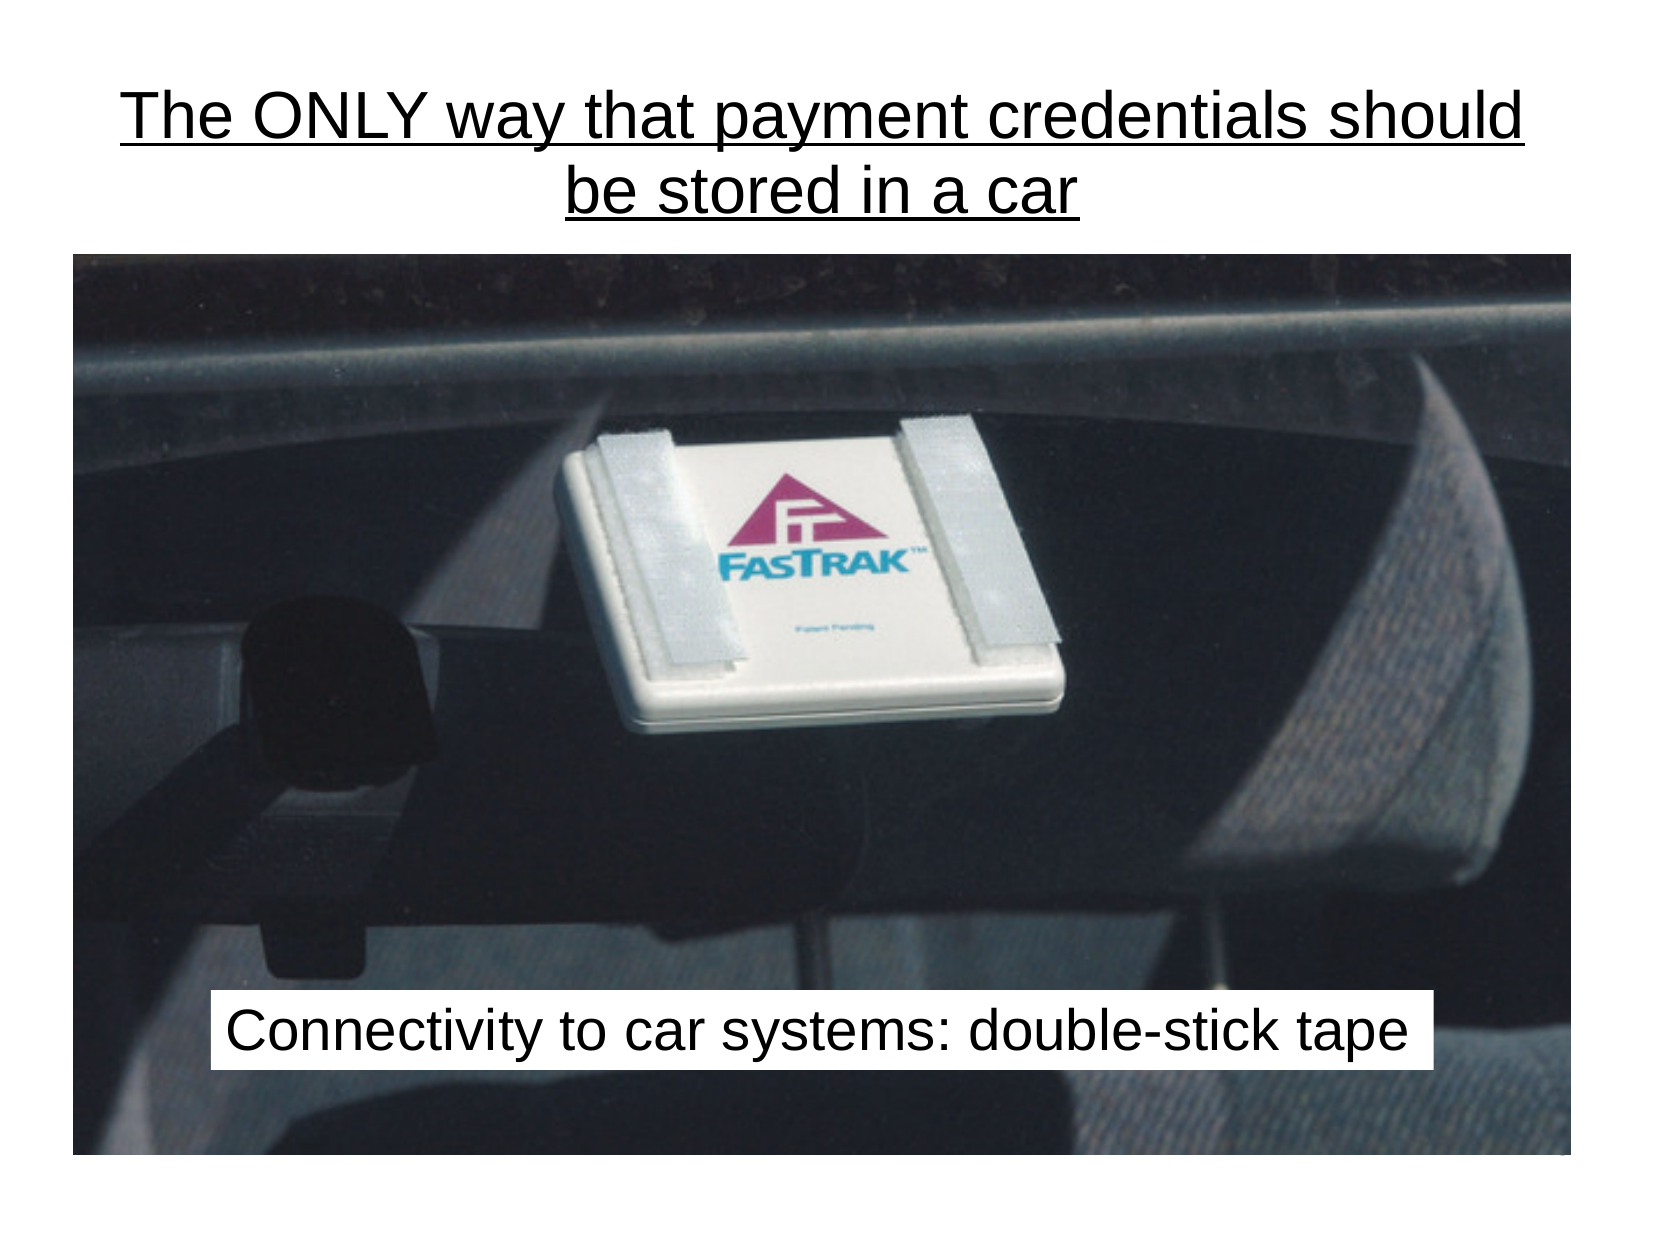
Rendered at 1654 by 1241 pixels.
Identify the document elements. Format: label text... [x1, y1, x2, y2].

picture [73, 254, 1571, 1156]
title The ONLY way that payment credentials should be stored in a car [78, 49, 1567, 254]
text_box Connectivity to car systems: double-stick tape [210, 990, 1434, 1070]
